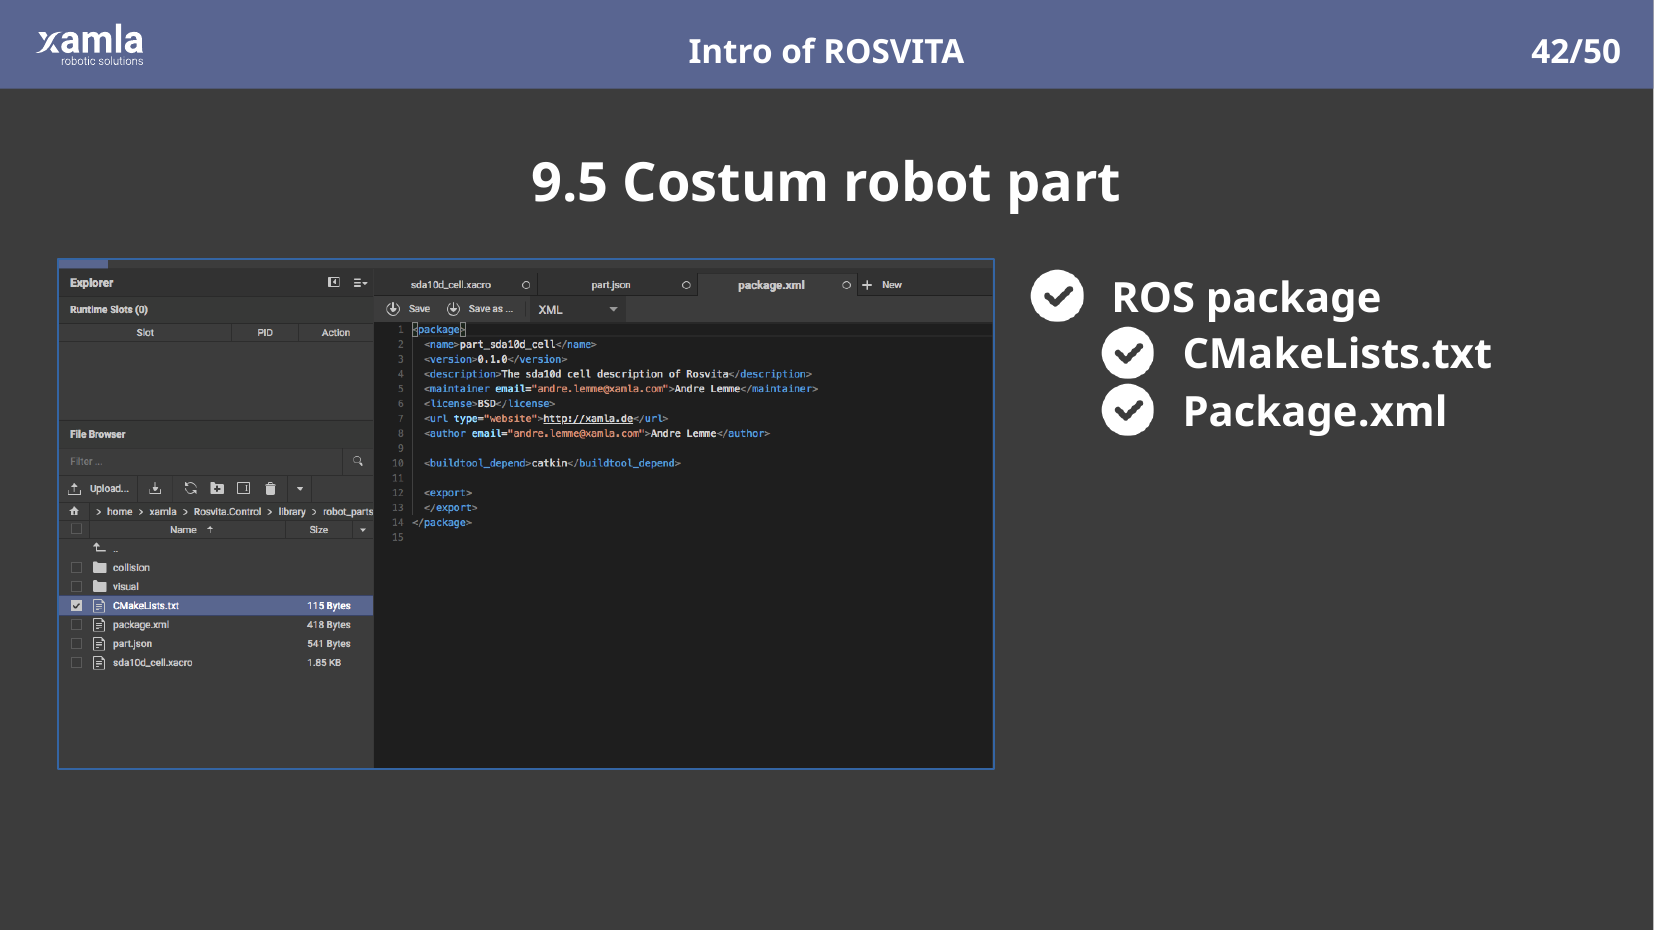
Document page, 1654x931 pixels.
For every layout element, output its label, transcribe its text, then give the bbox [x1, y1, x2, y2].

text_box ROS package CMakeLists.txt Package.xml [1015, 259, 1642, 632]
picture [59, 259, 993, 768]
picture [35, 23, 143, 65]
text_box Intro of ROSVITA [296, 20, 1357, 80]
text_box [0, 0, 1654, 89]
text_box 9.5 Costum robot part [188, 135, 1465, 223]
text_box 42/50 [1511, 20, 1636, 80]
